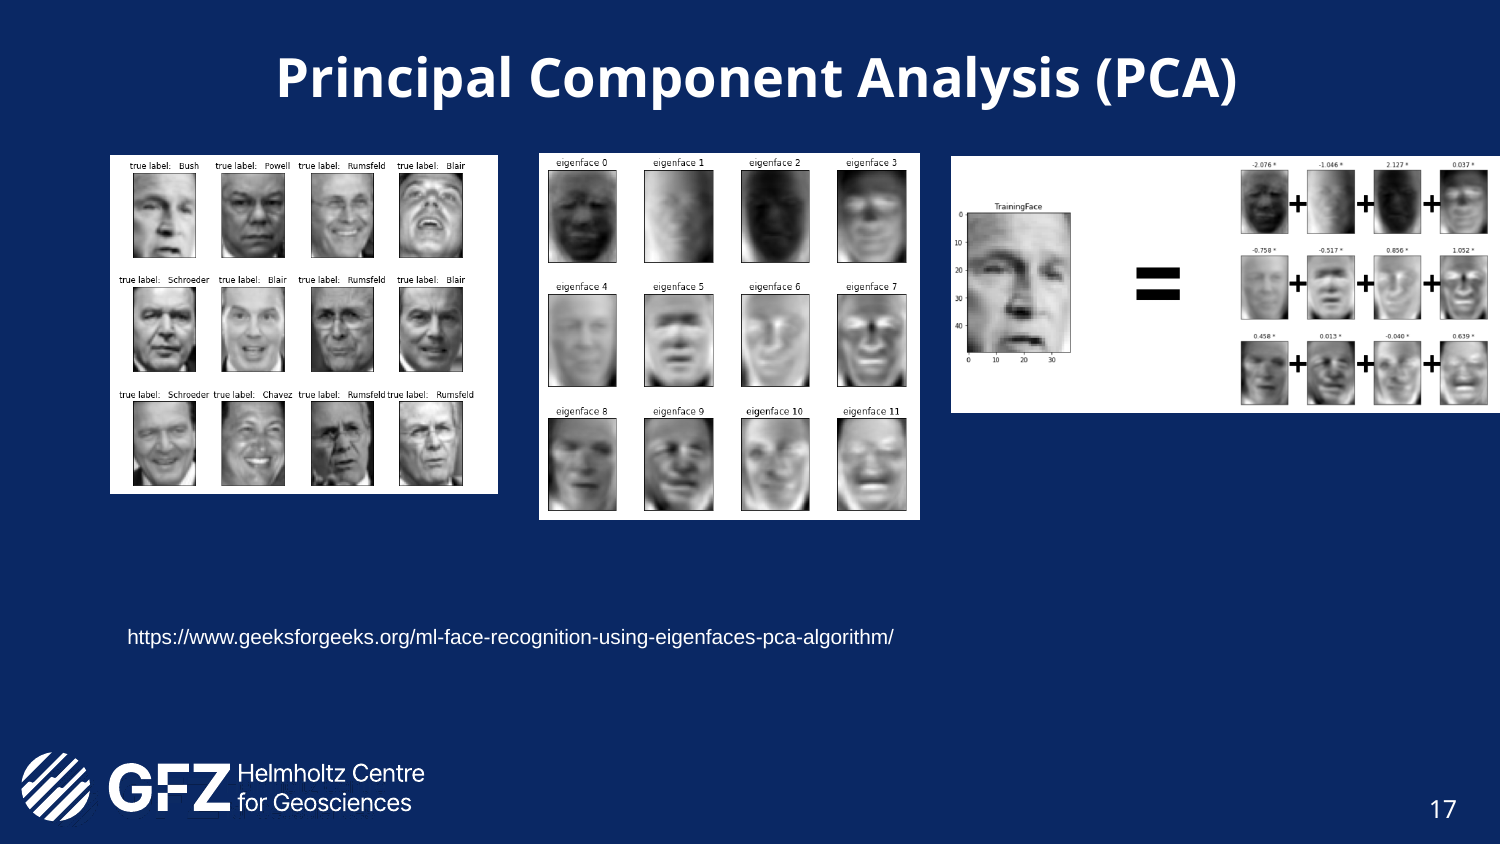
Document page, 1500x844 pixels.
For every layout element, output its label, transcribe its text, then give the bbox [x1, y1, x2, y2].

picture [539, 153, 920, 520]
picture [110, 155, 498, 494]
picture [39, 767, 83, 805]
picture [39, 767, 65, 788]
picture [951, 156, 1500, 413]
title Principal Component Analysis (PCA) [39, 35, 1475, 198]
picture [39, 767, 48, 776]
text_box https://www.geeksforgeeks.org/ml-face-recognition-using-eigenfaces-pca-algorithm/ [112, 618, 1500, 676]
picture [377, 800, 385, 809]
picture [39, 767, 385, 827]
